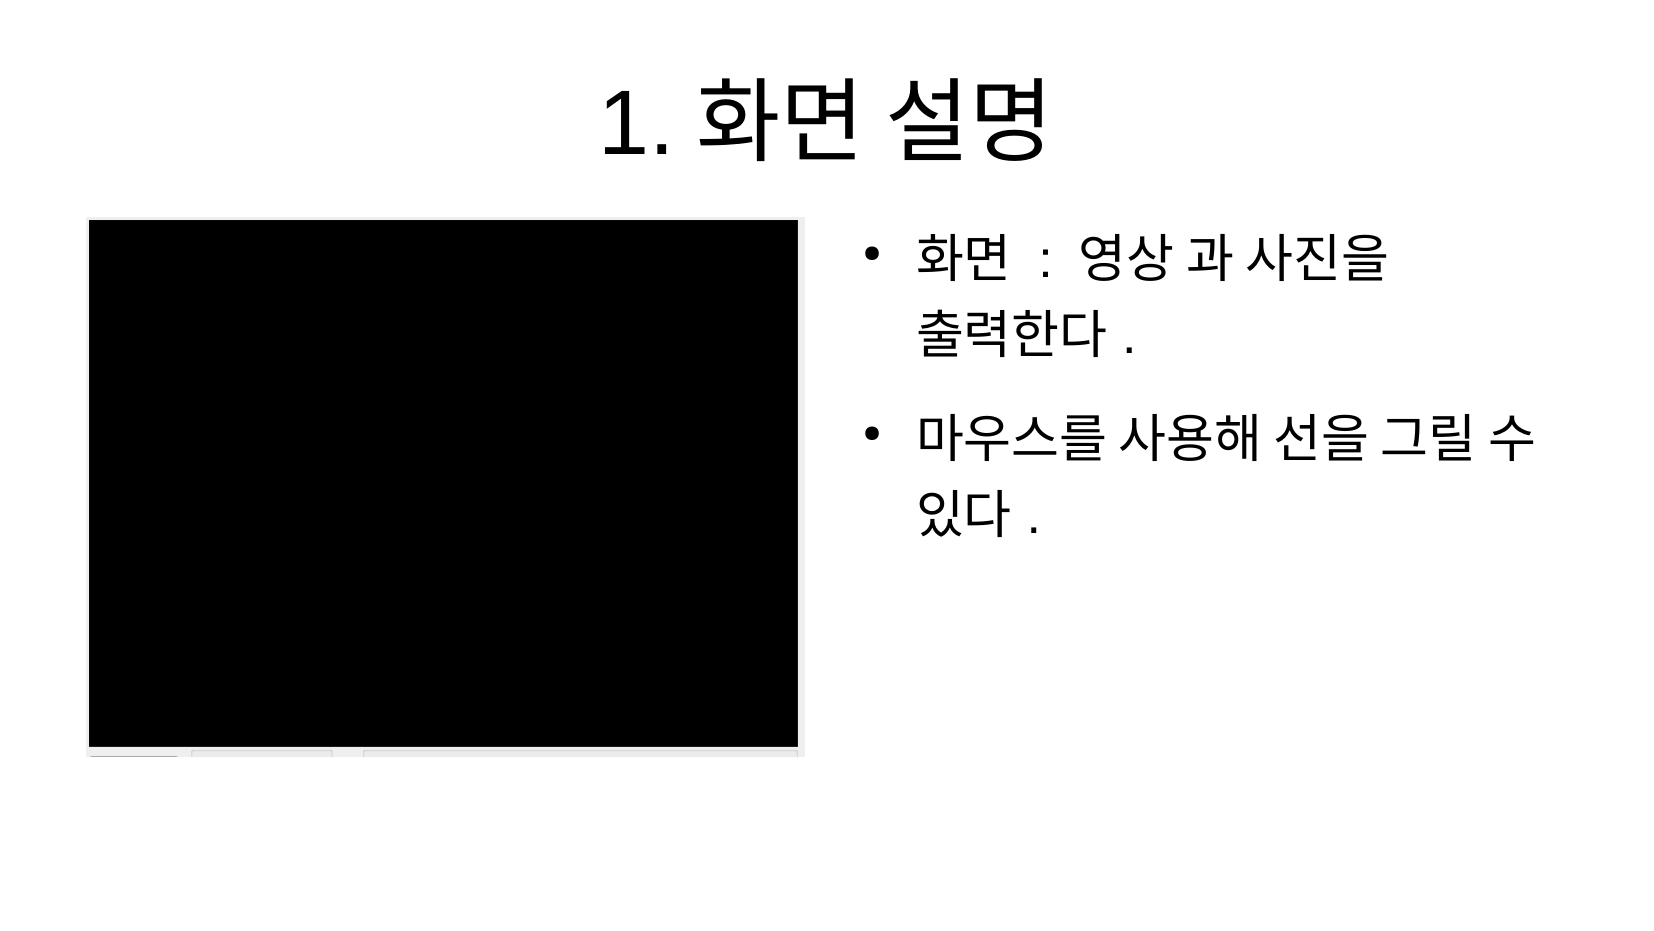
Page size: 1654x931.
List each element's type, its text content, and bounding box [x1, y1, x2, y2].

title 1.화면 설명 [82, 37, 1571, 193]
list 화면 : 영상 과 사진을 출력한다. 마우스를 사용해 선을 그릴 수 있다. [845, 217, 1572, 758]
picture [86, 217, 805, 758]
